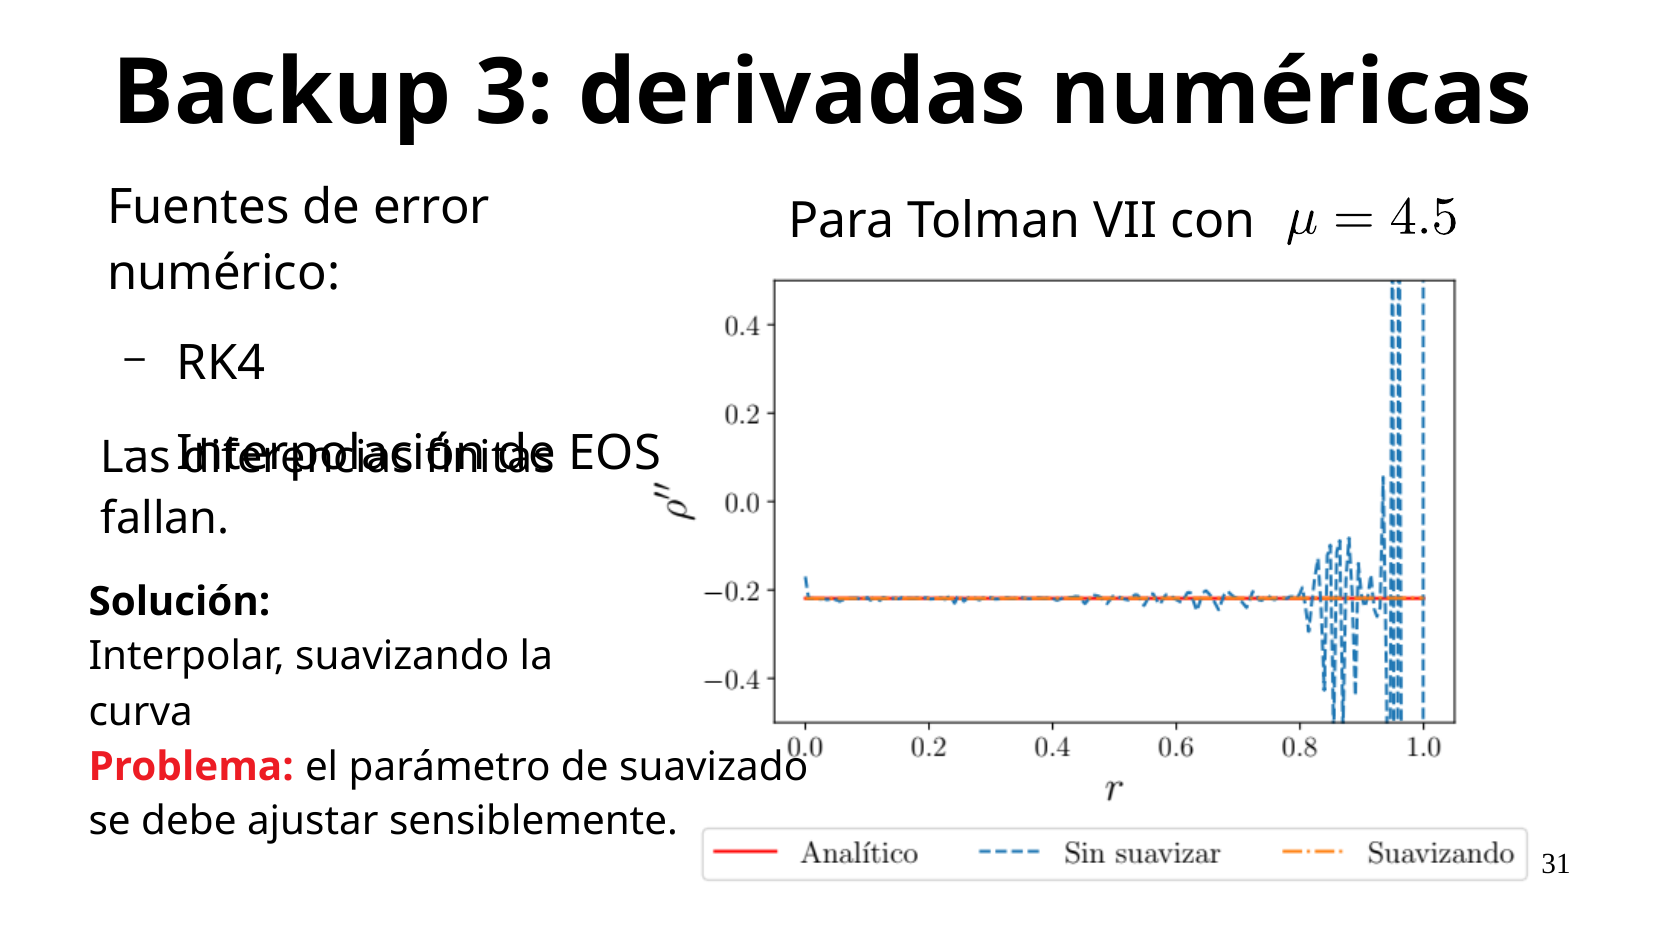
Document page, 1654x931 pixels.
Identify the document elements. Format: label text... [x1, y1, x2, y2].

list Las diferencias finitas fallan. [37, 424, 641, 547]
picture [640, 259, 1542, 895]
list Fuentes de error numérico: RK4 Interpolación de EOS [37, 170, 714, 486]
text_box [1287, 197, 1456, 246]
title Backup 3: derivadas numéricas [35, 0, 1611, 202]
list Solución: Interpolar, suavizando la curva Problema: el parámetro de suavizado se debe ajustar sensiblemente. [31, 571, 813, 898]
list Para Tolman VII con [717, 184, 1305, 254]
